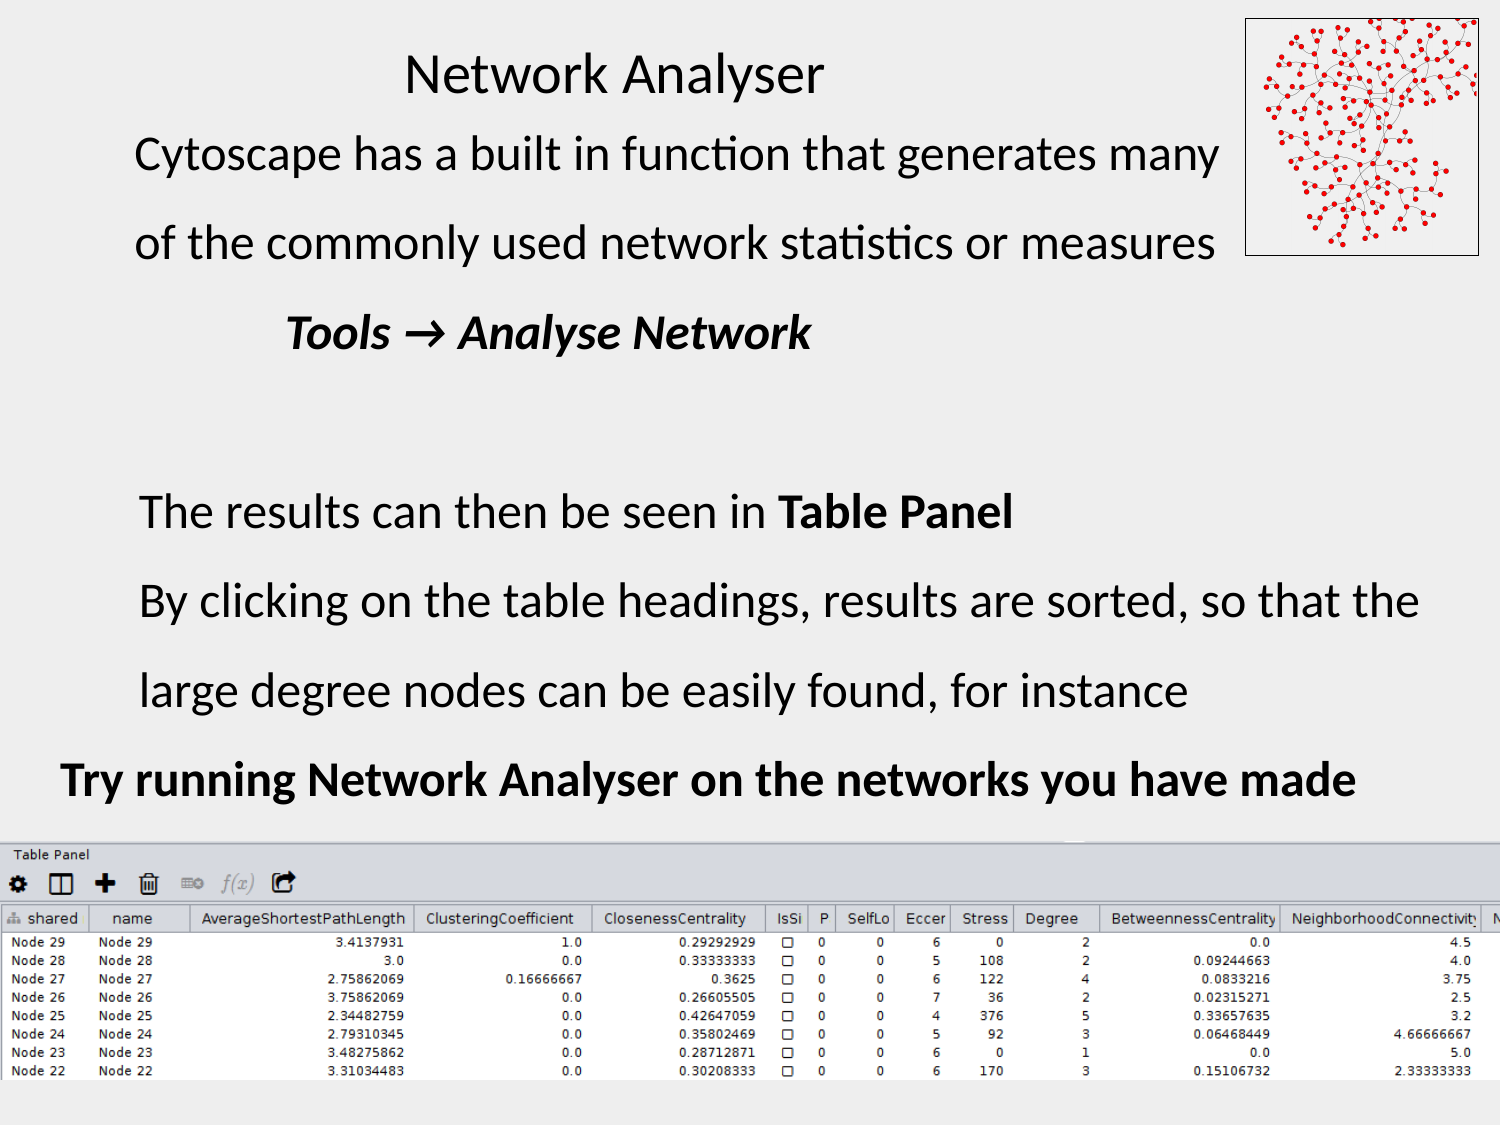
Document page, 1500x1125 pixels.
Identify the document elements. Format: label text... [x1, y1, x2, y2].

picture [0, 841, 1500, 1080]
picture [1246, 19, 1478, 255]
text_box Network Analyser [0, 34, 1290, 106]
text_box Cytoscape has a built in function that generates many of the commonly used network statistics or measures Tools → Analyse Network The results can then be seen in Table Panel By clicking on the table headings, results are sorted, so that the large degree nodes can be easily found, for instance Try running Network Analyser on the networks you have made [59, 120, 1455, 841]
